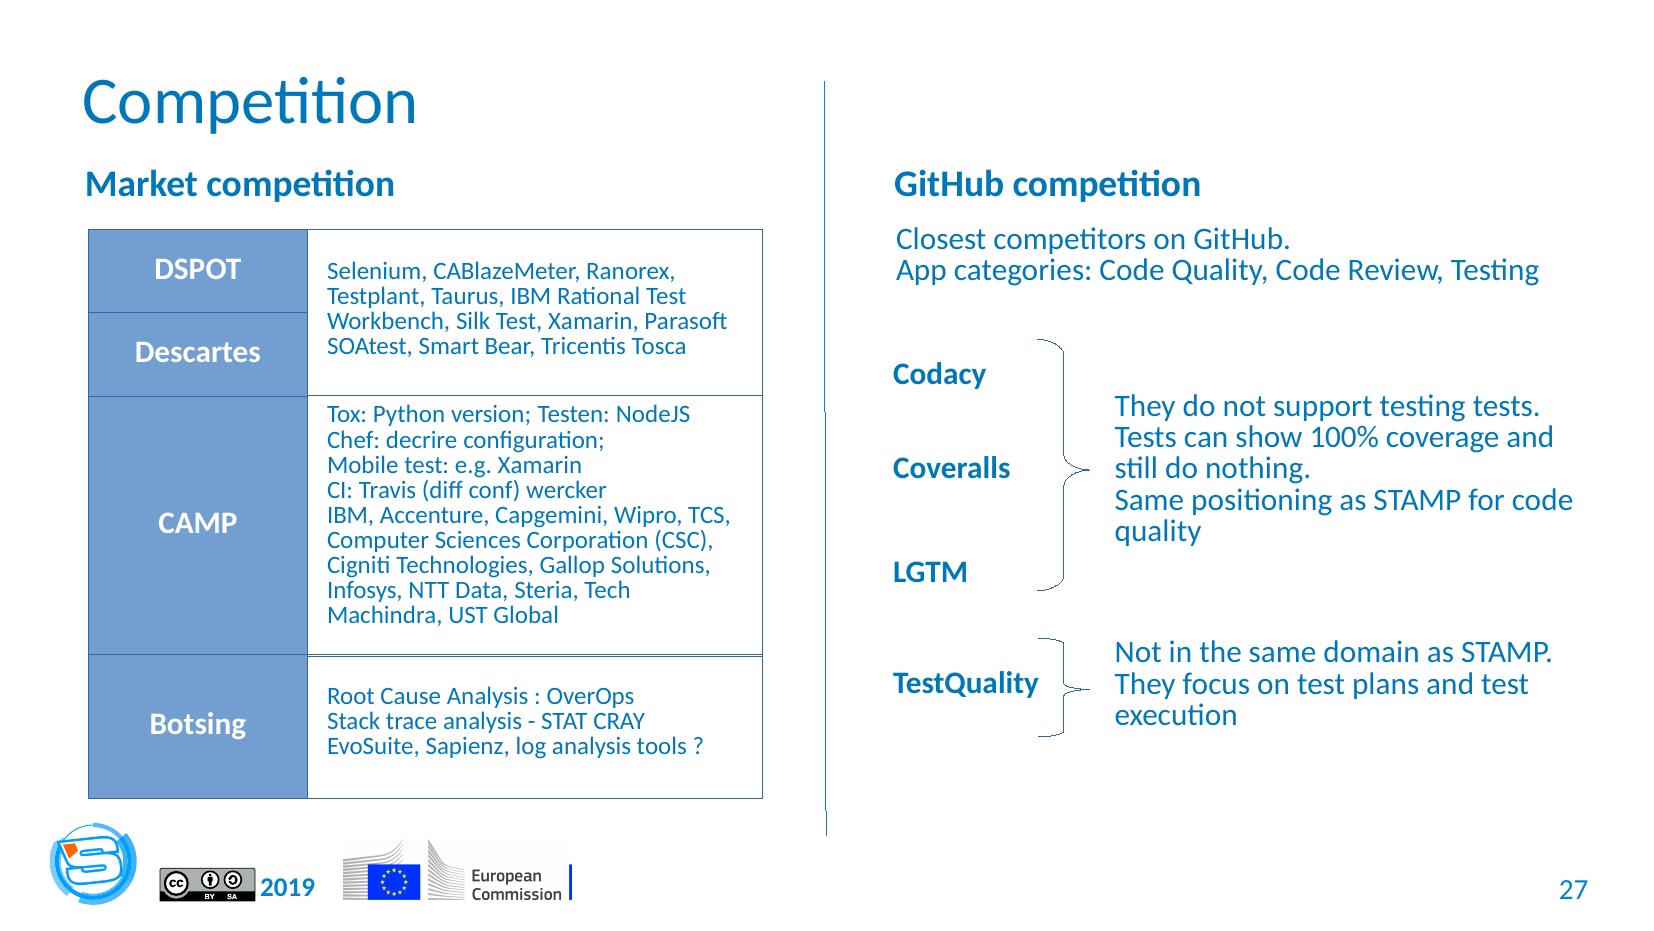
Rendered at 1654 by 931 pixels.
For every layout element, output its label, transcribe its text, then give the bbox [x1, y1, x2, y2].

text_box TestQuality [884, 662, 1084, 709]
list Market competition [85, 169, 765, 208]
text_box Botsing [88, 654, 307, 799]
text_box Selenium, CABlazeMeter, Ranorex, Testplant, Taurus, IBM Rational Test Workbench, Silk Test, Xamarin, Parasoft SOAtest, Smart Bear, Tricentis Tosca [318, 247, 774, 374]
text_box Not in the same domain as STAMP. They focus on test plans and test execution [1105, 632, 1598, 741]
text_box Codacy [884, 339, 1084, 414]
text_box They do not support testing tests. Tests can show 100% coverage and still do nothing. Same positioning as STAMP for code quality [1105, 385, 1587, 603]
text_box CAMP [88, 397, 307, 654]
picture [343, 839, 572, 900]
text_box Tox: Python version; Testen: NodeJS Chef: decrire configuration; Mobile test: e.g. Xamarin CI: Travis (diff conf) wercker IBM, Accenture, Capgemini, Wipro, TCS, Computer Sciences Corporation (CSC), Cigniti Technologies, Gallop Solutions, Infosys, NTT Data, Steria, Tech Machindra, UST Global [318, 396, 750, 662]
text_box Closest competitors on GitHub. App categories: Code Quality, Code Review, Testing [887, 218, 1581, 308]
title Competition [82, 73, 1563, 145]
text_box DSPOT [88, 229, 307, 312]
text_box Descartes [88, 312, 308, 397]
text_box LGTM [884, 537, 1084, 611]
text_box Root Cause Analysis : OverOps Stack trace analysis - STAT CRAY EvoSuite, Sapienz, log analysis tools ? [318, 673, 724, 772]
list GitHub competition [894, 169, 1574, 208]
text_box Coveralls [884, 433, 1084, 508]
